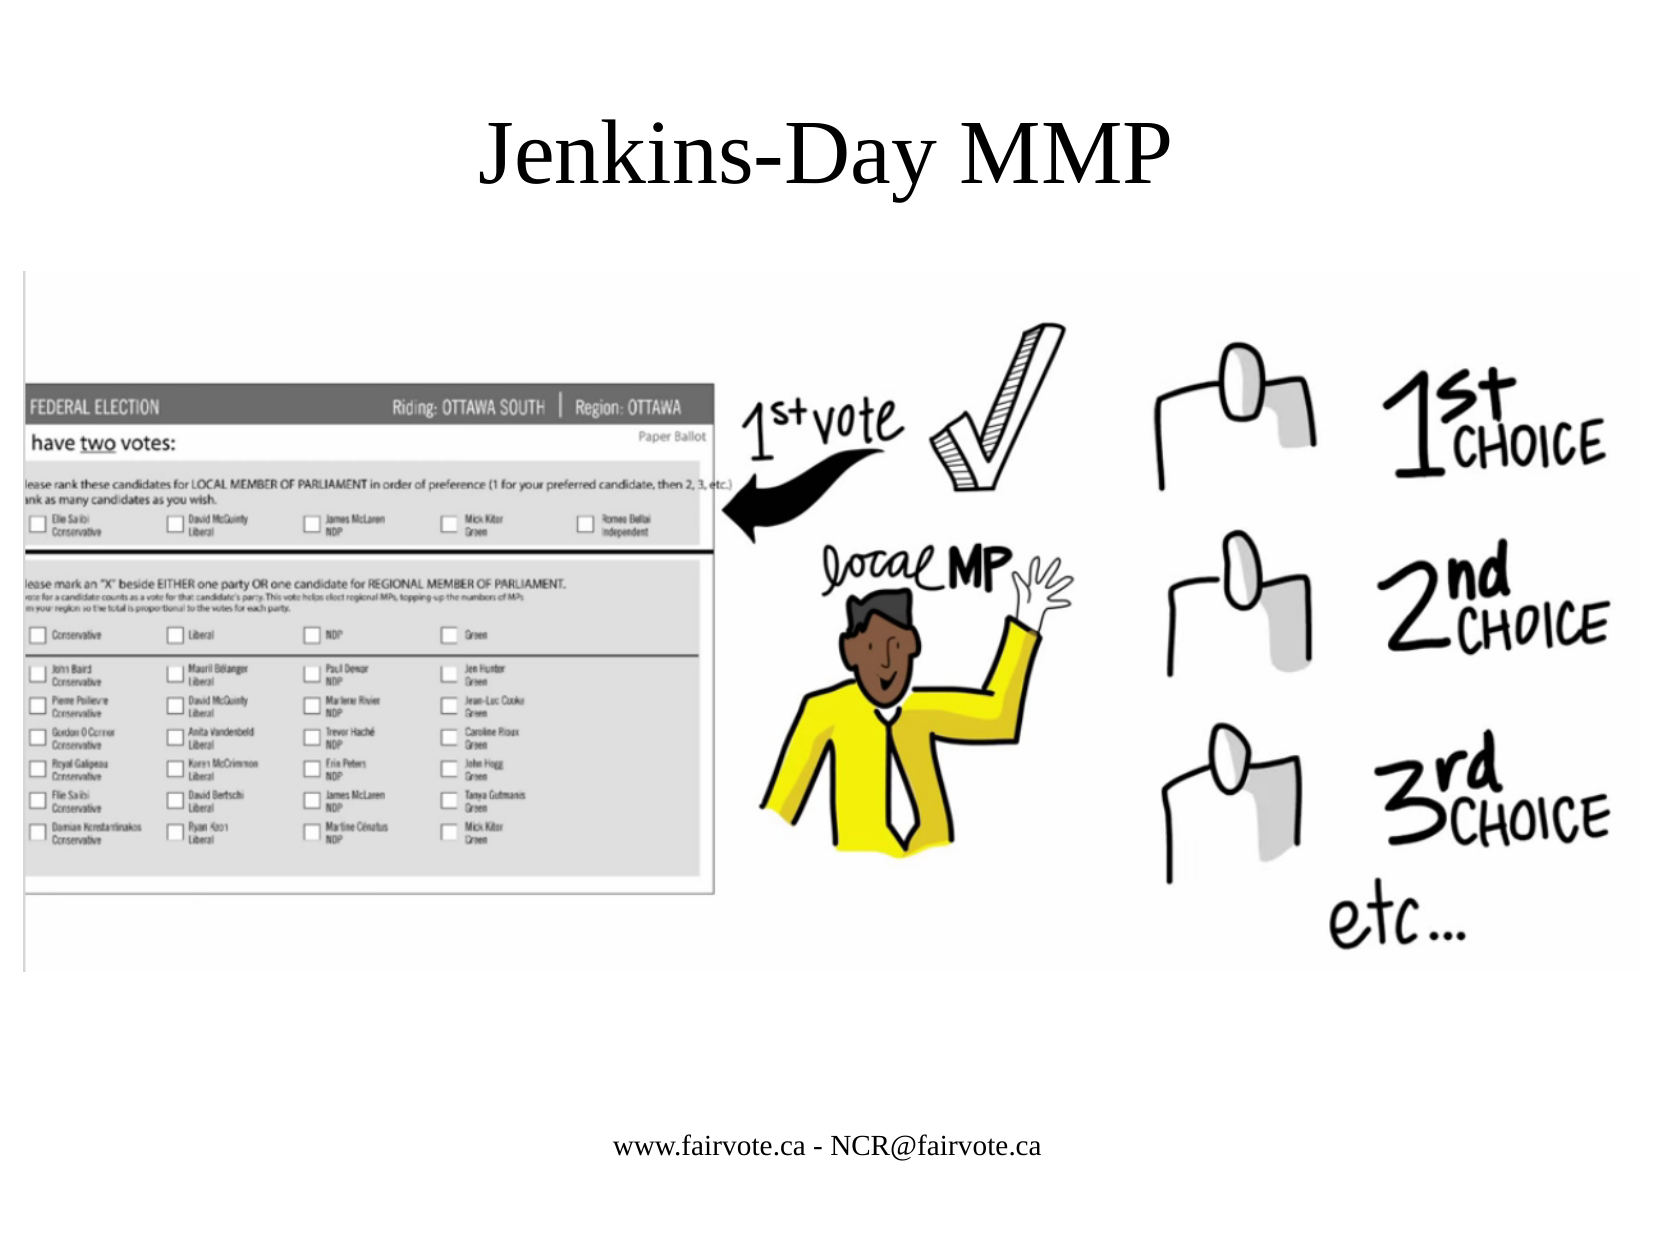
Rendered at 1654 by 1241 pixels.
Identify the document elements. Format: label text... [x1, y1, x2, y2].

title Jenkins-Day MMP [82, 49, 1571, 257]
picture [23, 271, 1639, 972]
